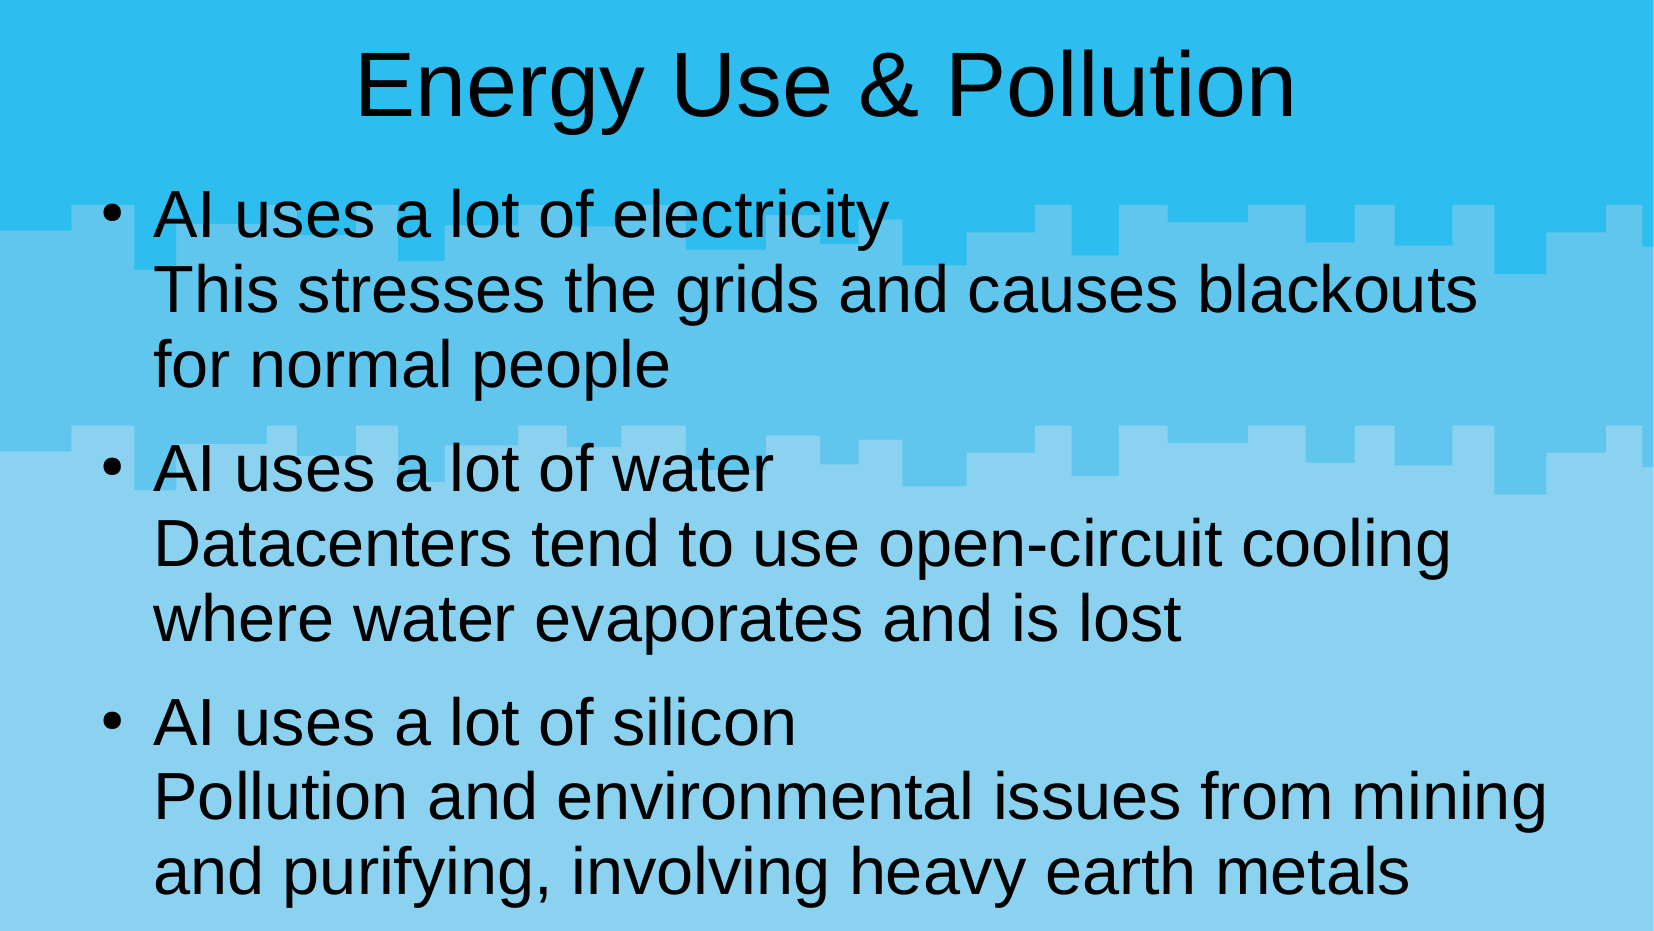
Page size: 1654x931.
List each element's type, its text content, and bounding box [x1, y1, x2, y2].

list AI uses a lot of electricity This stresses the grids and causes blackouts for normal people AI uses a lot of water Datacenters tend to use open-circuit cooling where water evaporates and is lost AI uses a lot of silicon Pollution and environmental issues from mining and purifying, involving heavy earth metals [82, 177, 1571, 931]
picture [0, 0, 1654, 931]
title Energy Use & Pollution [82, 7, 1571, 163]
